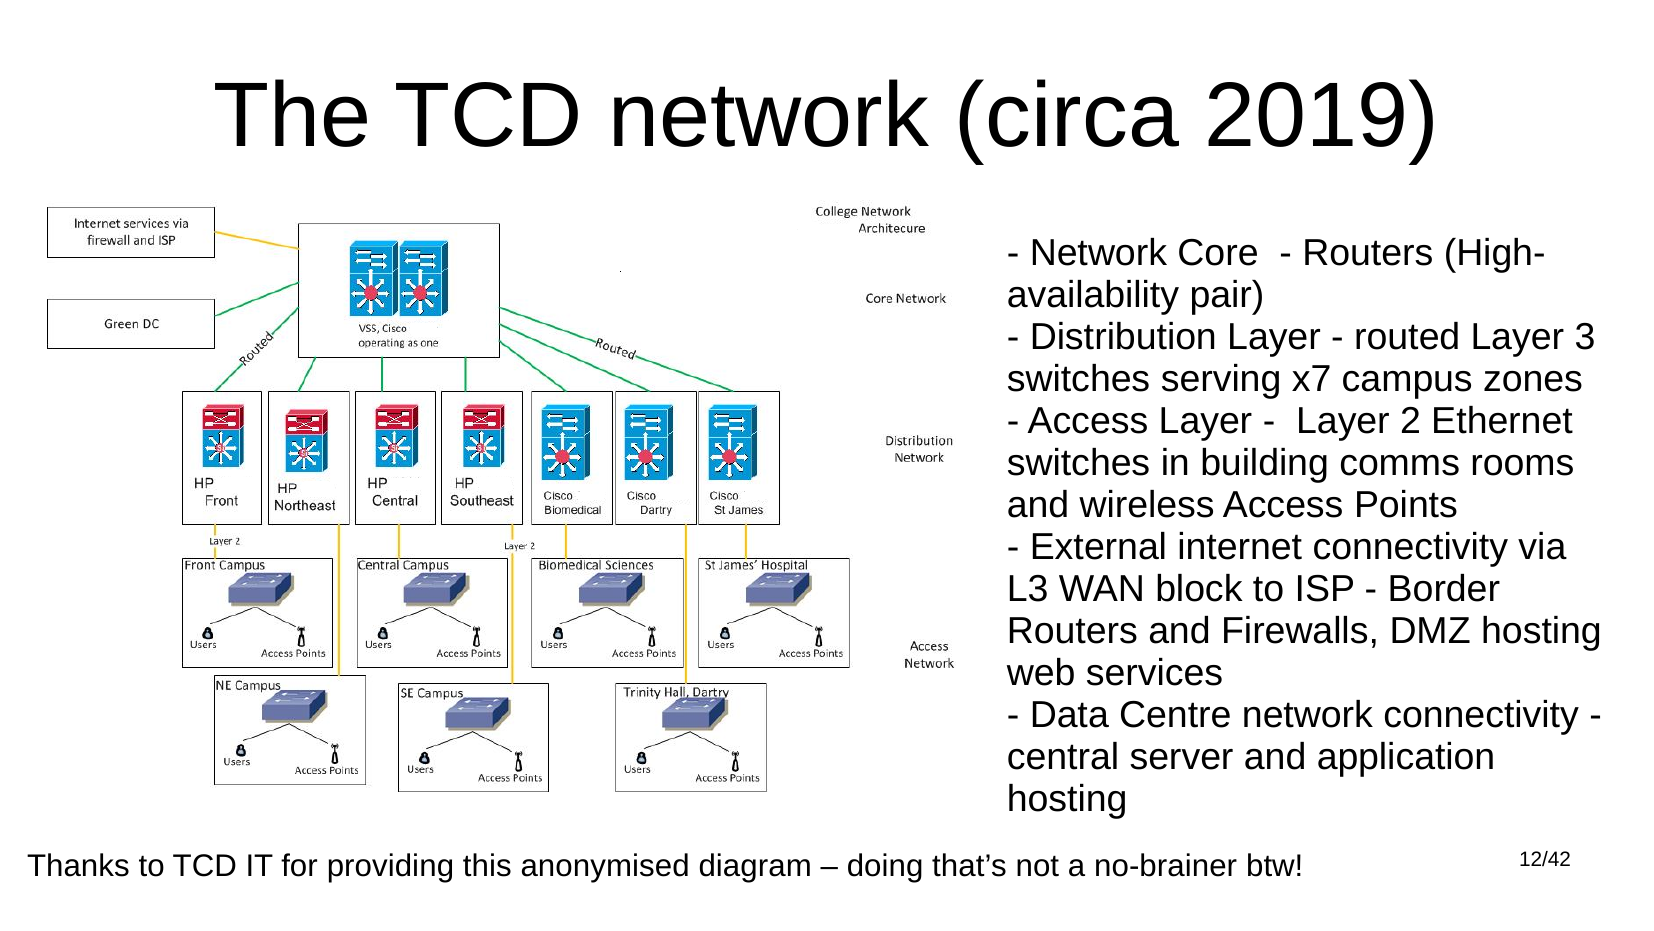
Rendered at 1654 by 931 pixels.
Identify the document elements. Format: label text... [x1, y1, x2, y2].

title The TCD network (circa 2019) [82, 37, 1571, 193]
text_box Thanks to TCD IT for providing this anonymised diagram – doing that’s not a no-brainer btw! [12, 840, 1321, 891]
text_box - Network Core - Routers (High-availability pair) - Distribution Layer - routed Layer 3 switches serving x7 campus zones - Access Layer - Layer 2 Ethernet switches in building comms rooms and wireless Access Points - External internet connectivity via L3 WAN block to ISP - Border Routers and Firewalls, DMZ hosting web services - Data Centre network connectivity - central server and application hosting [992, 224, 1619, 923]
picture [47, 200, 956, 792]
